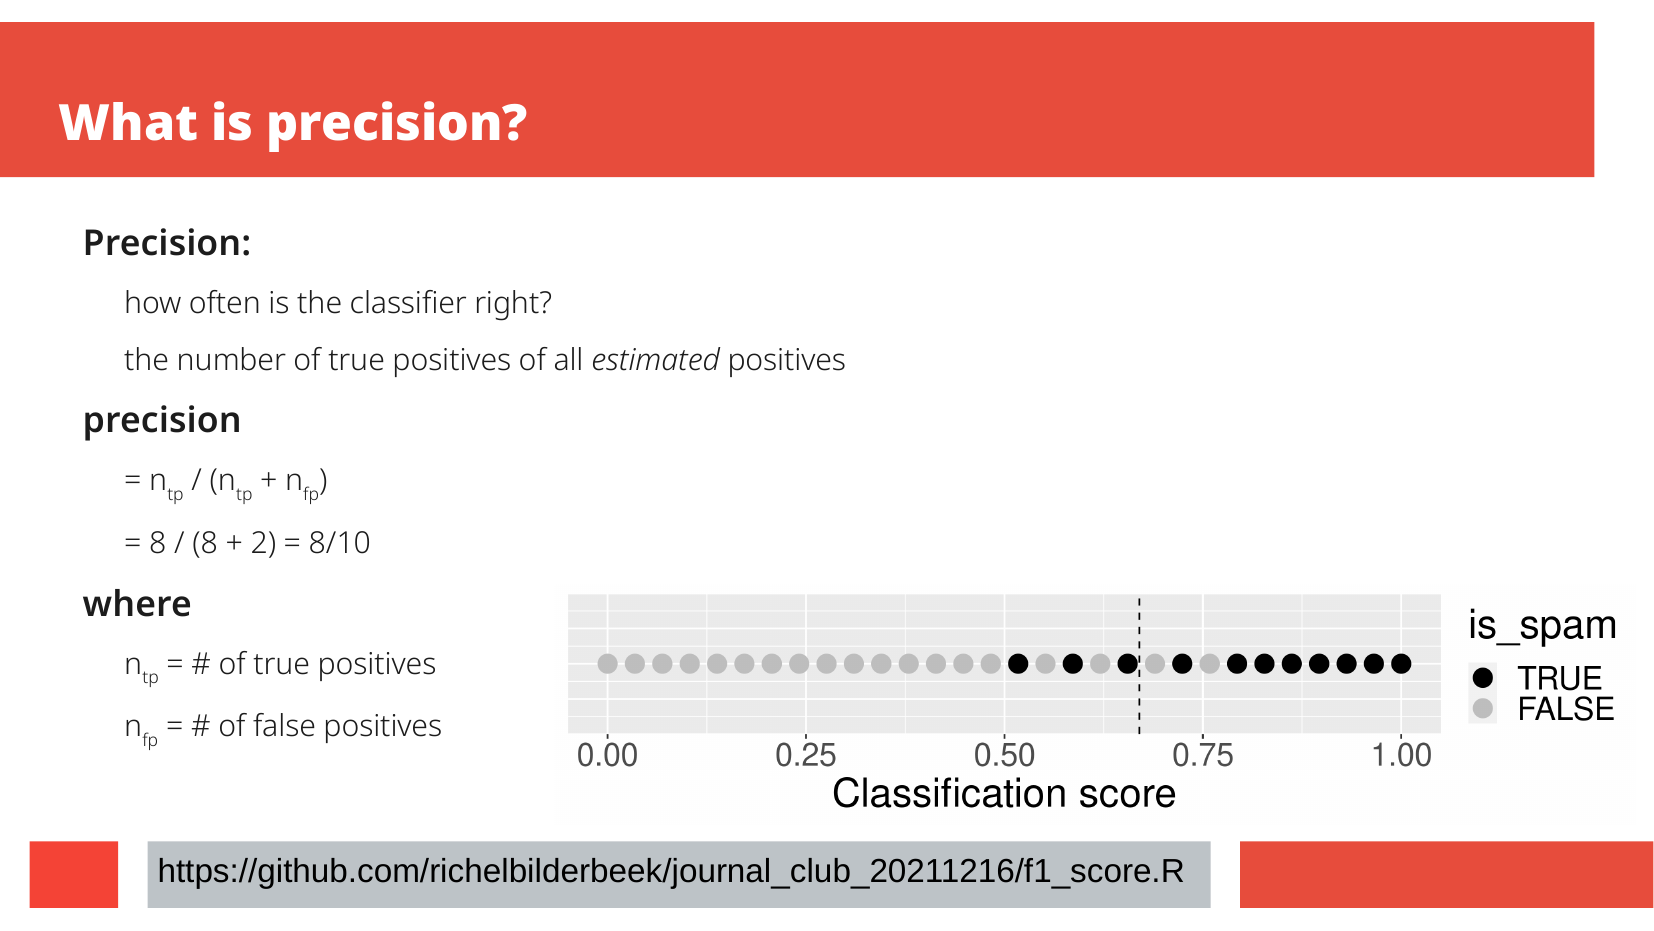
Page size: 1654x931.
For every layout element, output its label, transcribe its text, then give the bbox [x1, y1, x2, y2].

text_box https://github.com/richelbilderbeek/journal_club_20211216/f1_score.R [142, 845, 1213, 905]
list Precision: how often is the classifier right? the number of true positives of all estimated positives precision = ntp / (ntp + nfp) = 8 / (8 + 2) = 8/10 where ntp = # of true positives nfp = # of false positives [82, 217, 1571, 758]
title What is precision? [59, 44, 1595, 156]
picture [554, 584, 1636, 826]
